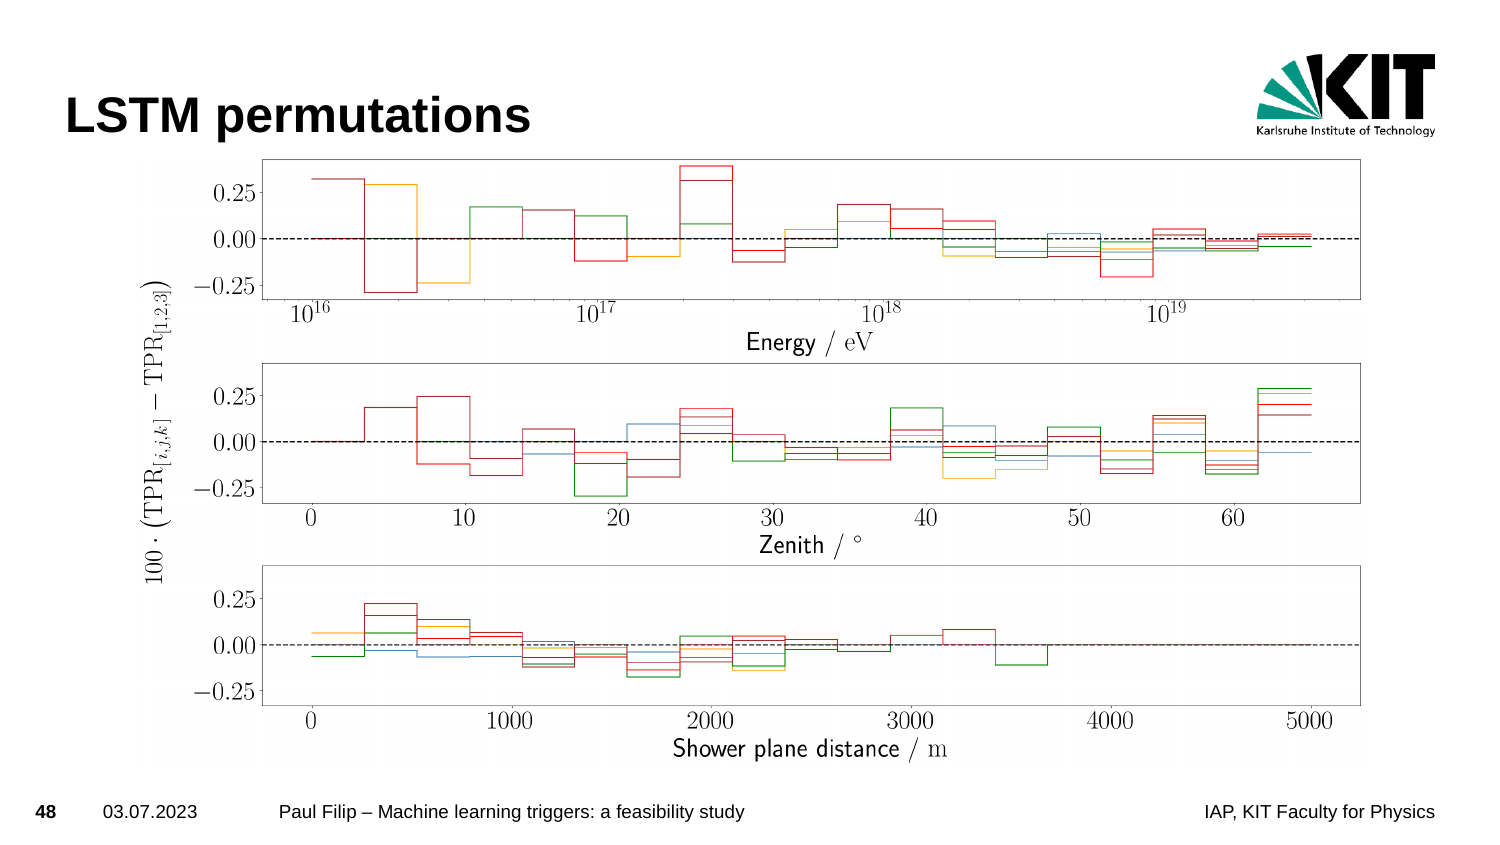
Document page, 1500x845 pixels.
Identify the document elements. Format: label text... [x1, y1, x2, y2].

picture [1257, 54, 1435, 137]
slide_number <number> [35, 778, 89, 844]
slide_number 03.07.2023 [102, 778, 272, 844]
picture [135, 155, 1365, 767]
title LSTM permutations [64, 48, 1192, 144]
